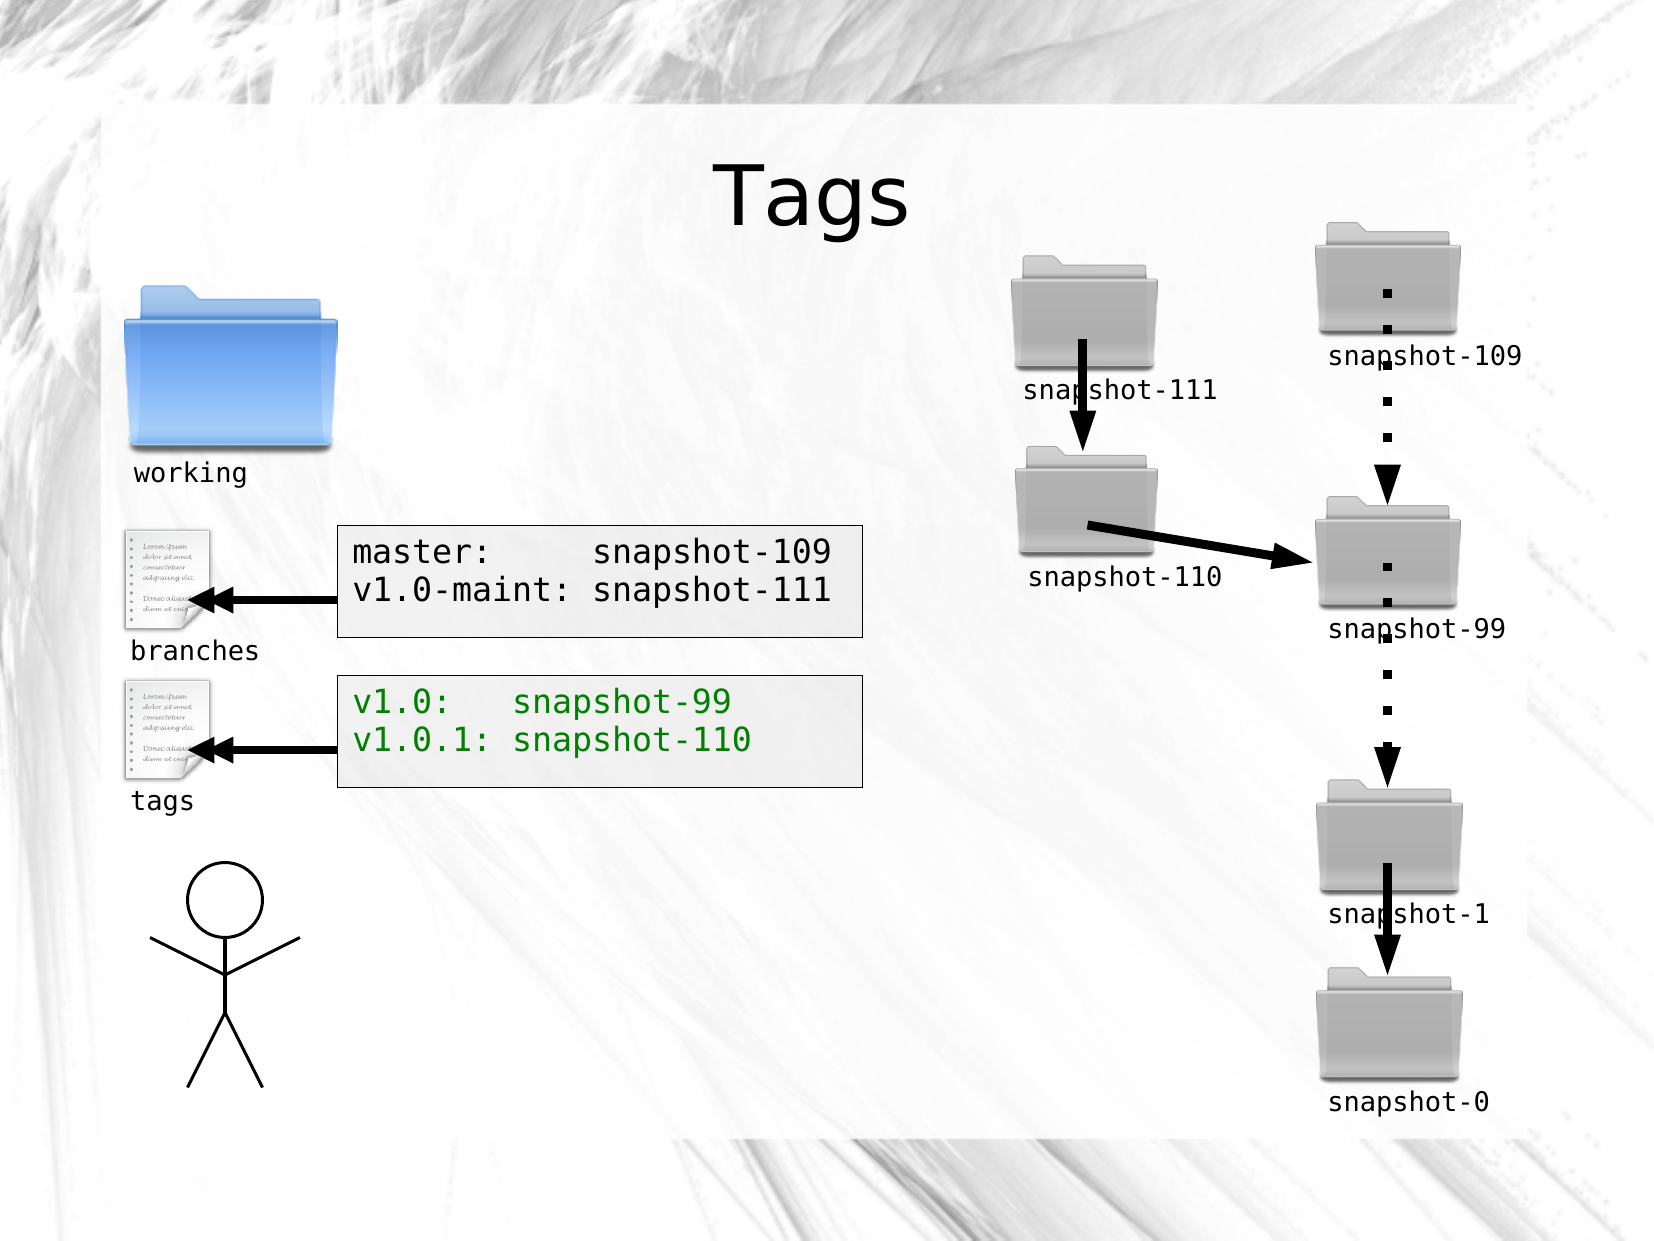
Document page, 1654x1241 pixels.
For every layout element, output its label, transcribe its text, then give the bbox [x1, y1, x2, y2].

text_box branches [115, 627, 276, 676]
text_box snapshot-1 [1392, 891, 1505, 938]
text_box v1.0: snapshot-99 v1.0.1: snapshot-110 [337, 675, 863, 788]
text_box snapshot-111 [1087, 367, 1233, 414]
text_box snapshot-111 [1007, 367, 1078, 414]
text_box snapshot-110 [1012, 553, 1238, 601]
text_box snapshot-1 [1312, 891, 1383, 938]
text_box master: snapshot-109 v1.0-maint: snapshot-111 [337, 525, 863, 638]
text_box snapshot-99 [1312, 606, 1521, 653]
picture [0, 0, 1654, 1241]
title Tags [118, 112, 1506, 281]
text_box working [119, 450, 263, 497]
text_box tags [115, 777, 273, 826]
text_box snapshot-109 [1312, 332, 1538, 379]
text_box snapshot-0 [1312, 1078, 1505, 1126]
